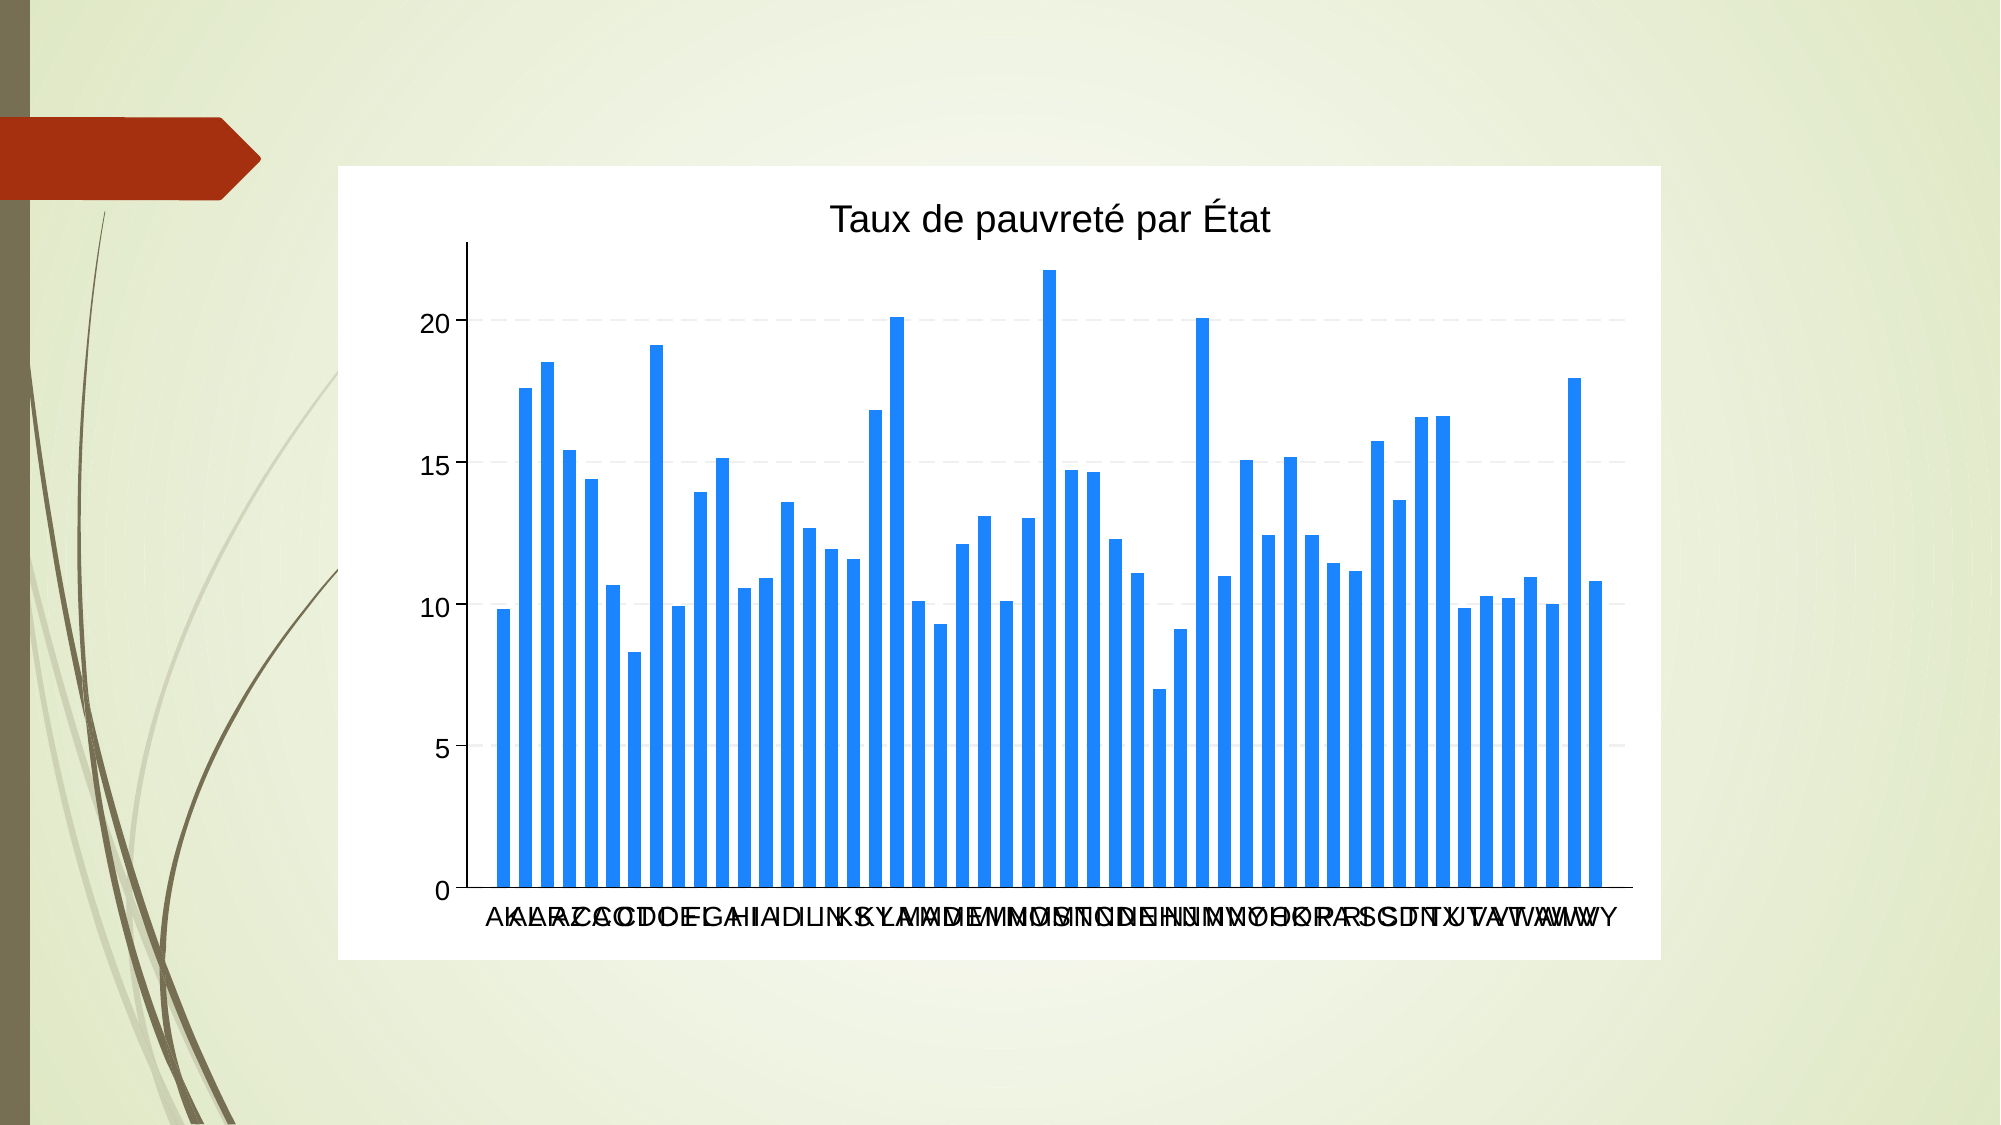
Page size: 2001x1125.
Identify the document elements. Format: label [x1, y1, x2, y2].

picture [338, 165, 1662, 960]
